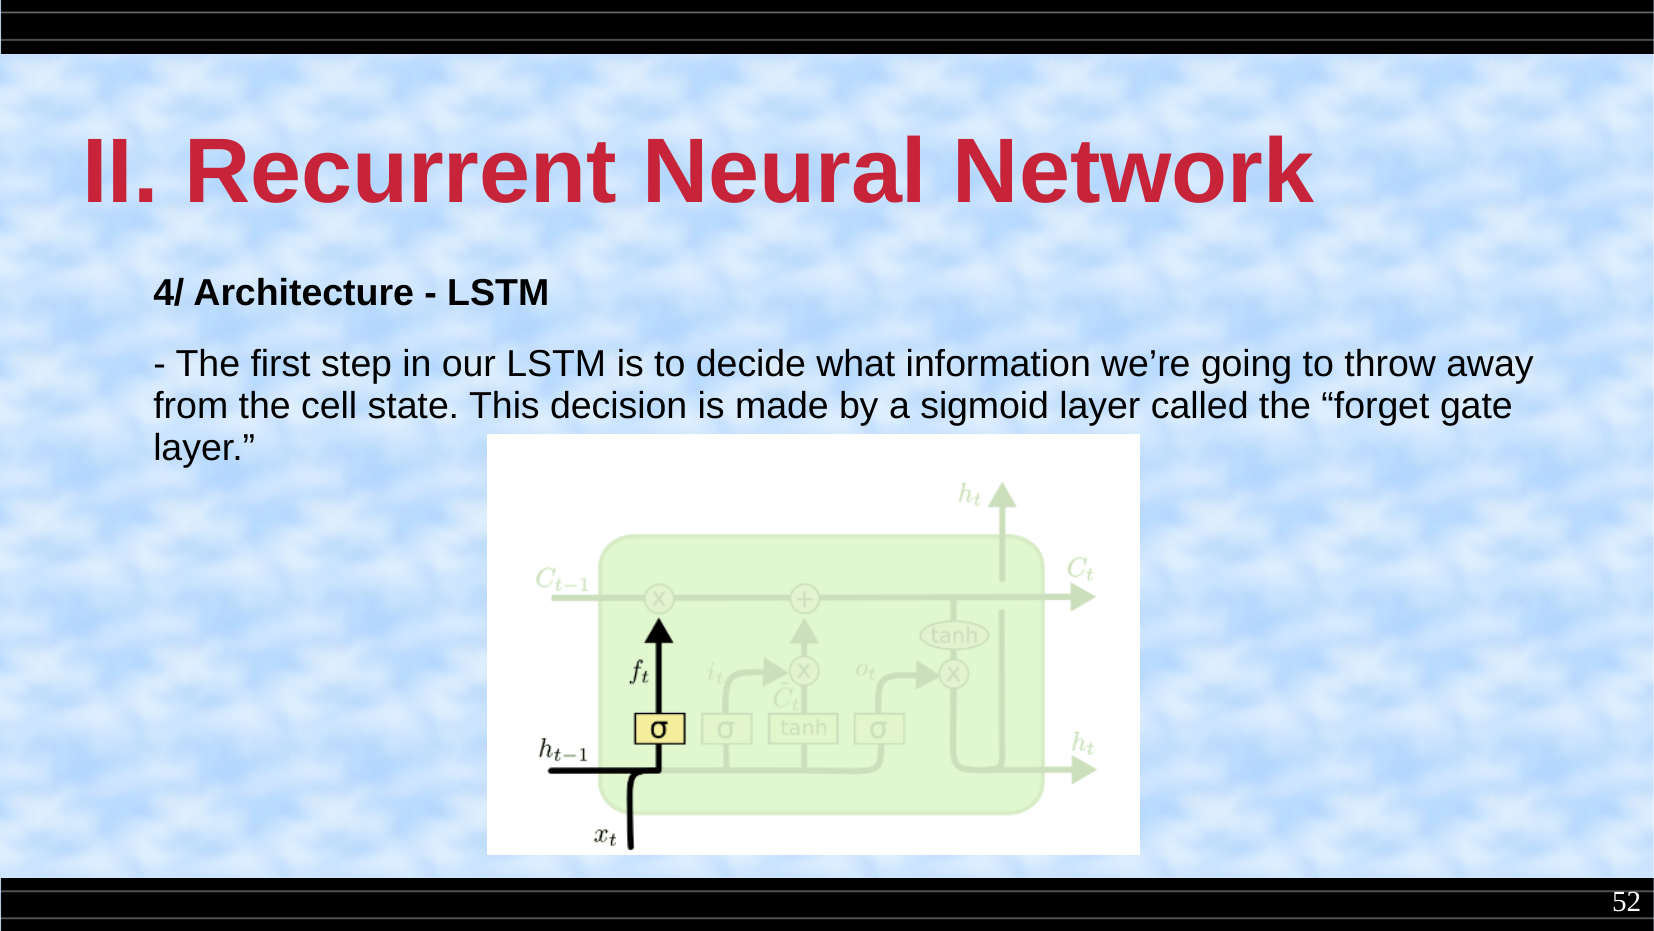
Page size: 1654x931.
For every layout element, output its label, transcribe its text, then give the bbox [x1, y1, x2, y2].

list 4/ Architecture - LSTM - The first step in our LSTM is to decide what information we’re going to throw away from the cell state. This decision is made by a sigmoid layer called the “forget gate layer.” [82, 271, 1571, 757]
picture [0, 0, 1654, 931]
title II. Recurrent Neural Network [82, 92, 1571, 248]
